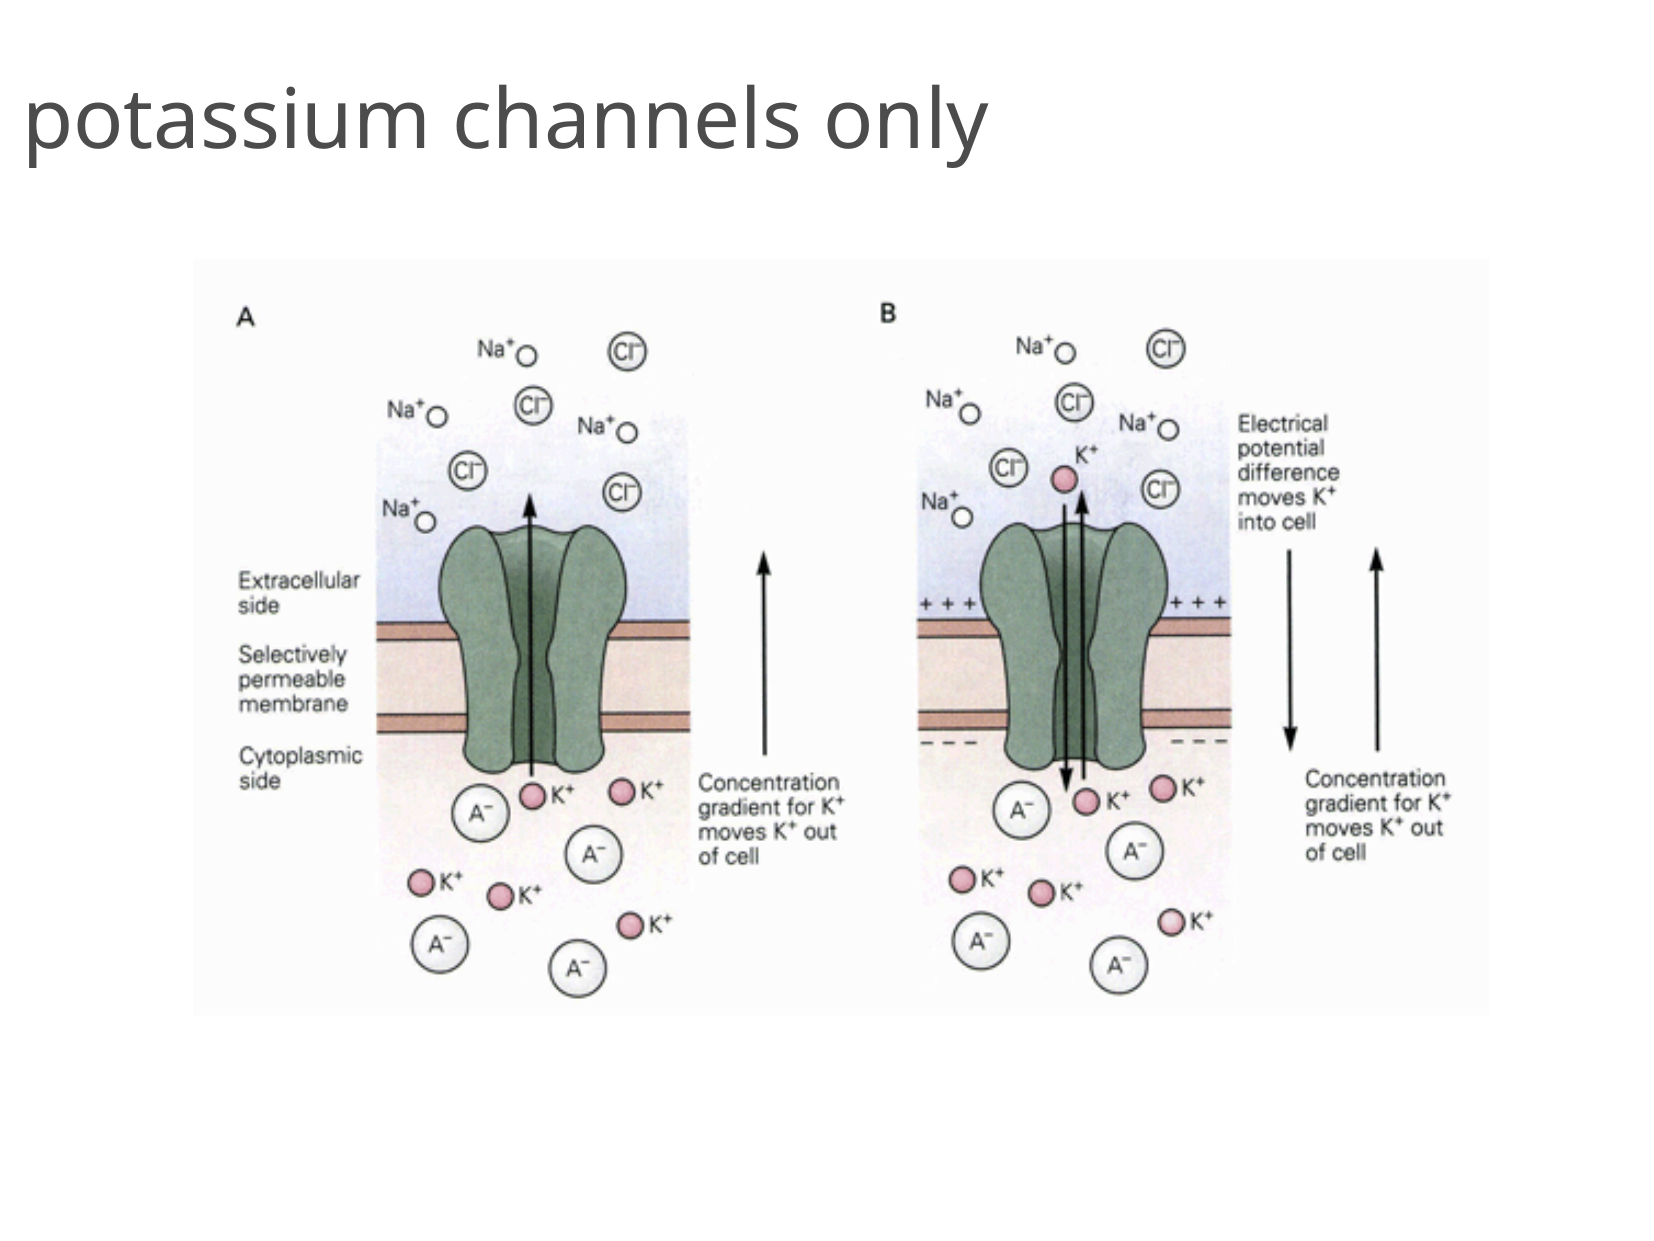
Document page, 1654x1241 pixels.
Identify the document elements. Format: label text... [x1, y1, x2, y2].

title potassium channels only [22, 19, 1654, 213]
picture [193, 249, 1500, 1034]
